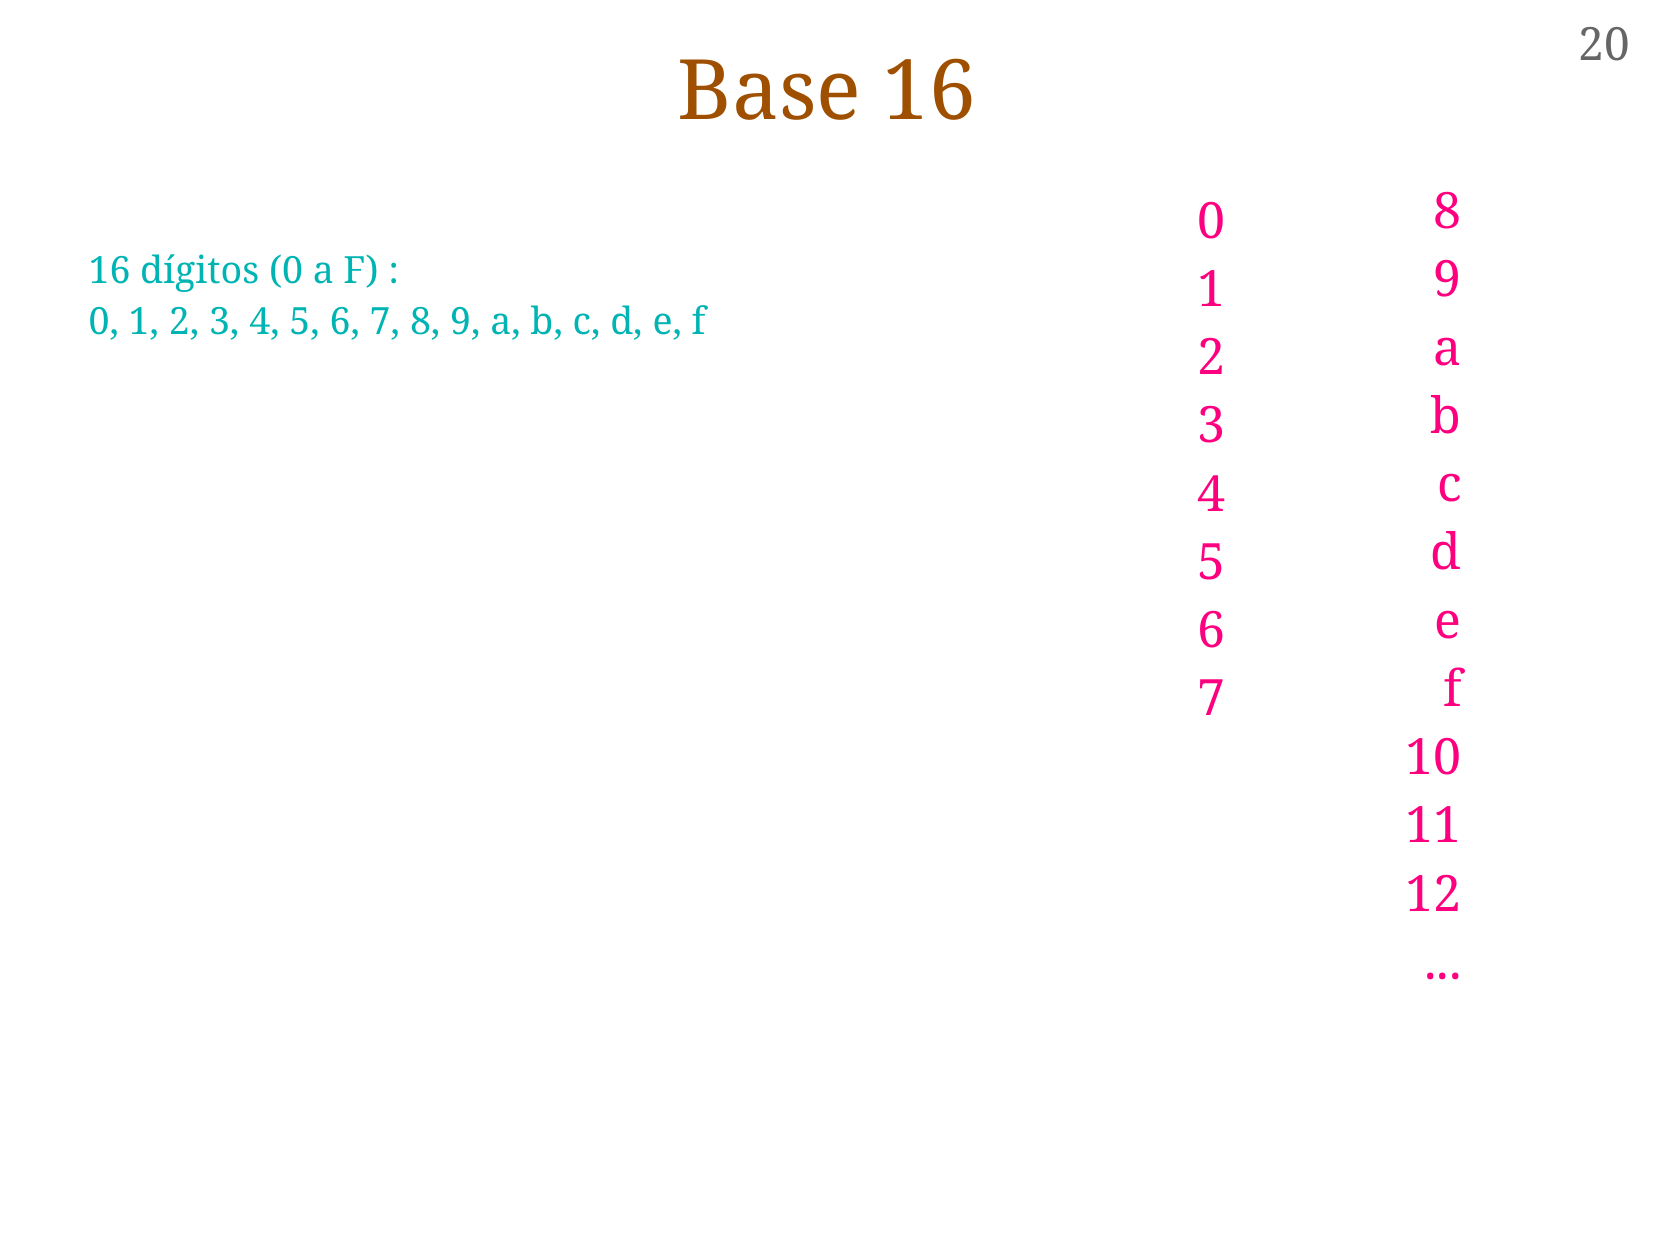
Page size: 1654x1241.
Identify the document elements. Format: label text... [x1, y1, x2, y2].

text_box 0 1 2 3 4 5 6 7 [1062, 177, 1241, 1167]
text_box 16 dígitos (0 a F) : 0, 1, 2, 3, 4, 5, 6, 7, 8, 9, a, b, c, d, e, f [73, 236, 842, 370]
title Base 16 [59, 29, 1595, 148]
text_box 8 9 a b c d e f 10 11 12 ... [1299, 167, 1477, 1157]
